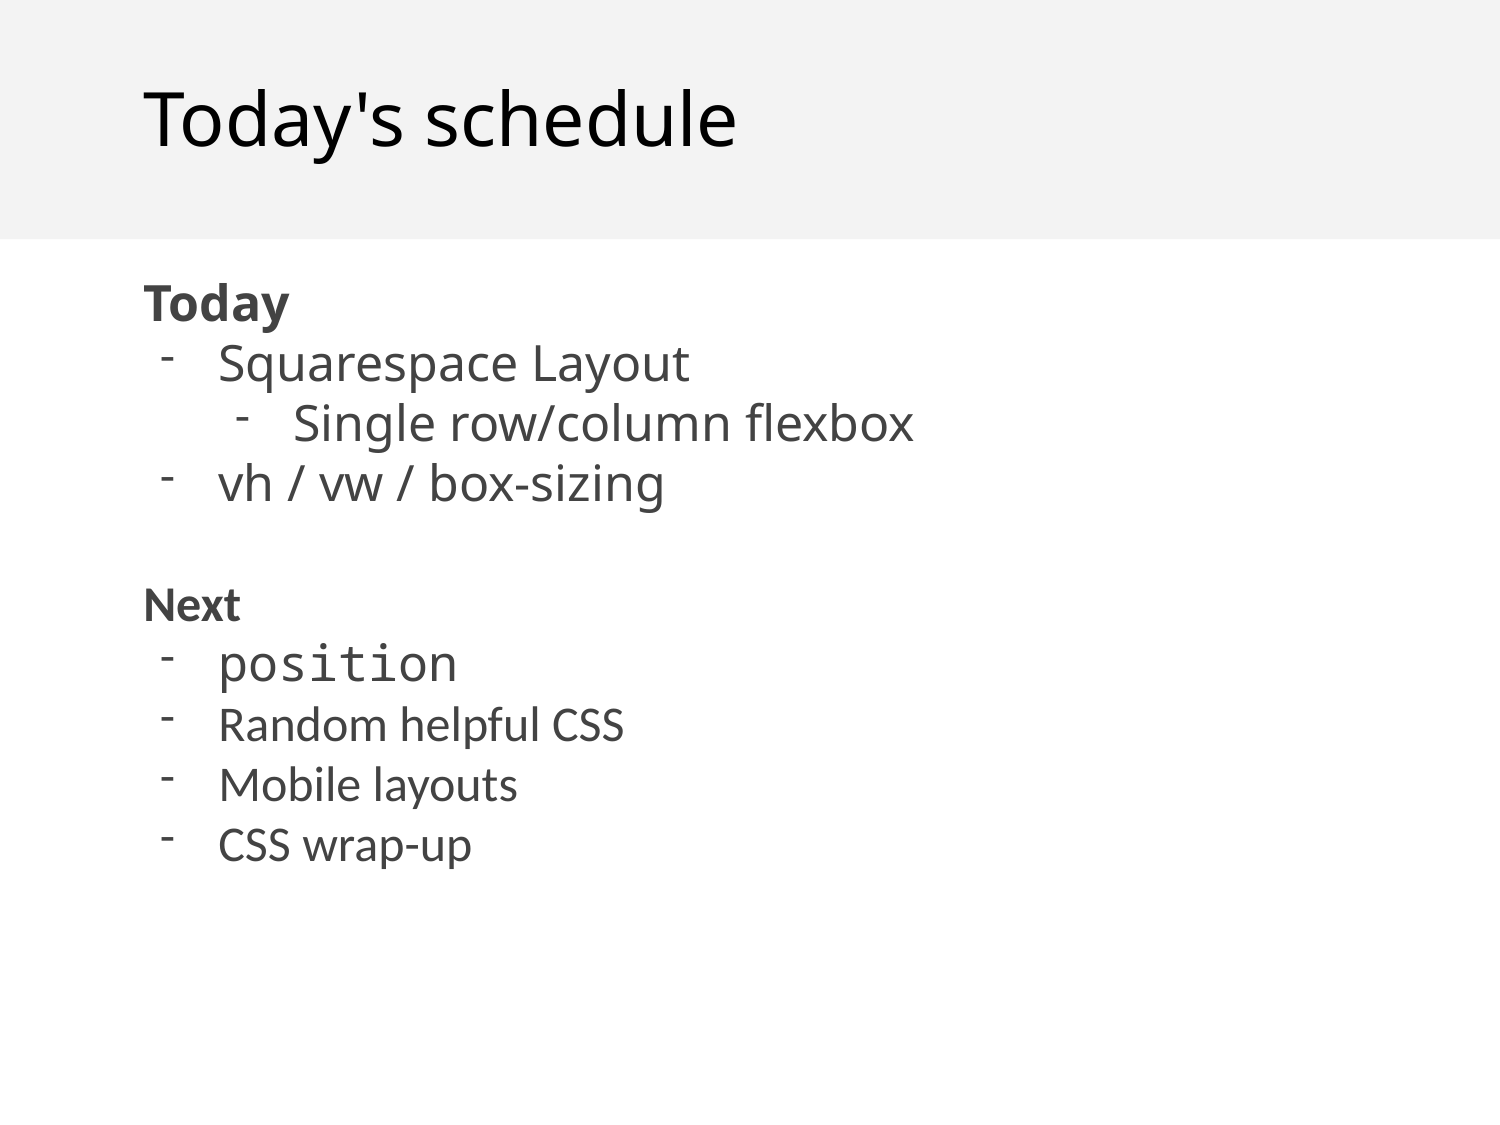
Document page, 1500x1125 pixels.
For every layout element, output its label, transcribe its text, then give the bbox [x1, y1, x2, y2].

list Today Squarespace Layout Single row/column flexbox vh / vw / box-sizing Next position Random helpful CSS Mobile layouts CSS wrap-up [128, 255, 1372, 1004]
title Today's schedule [128, 56, 1372, 183]
